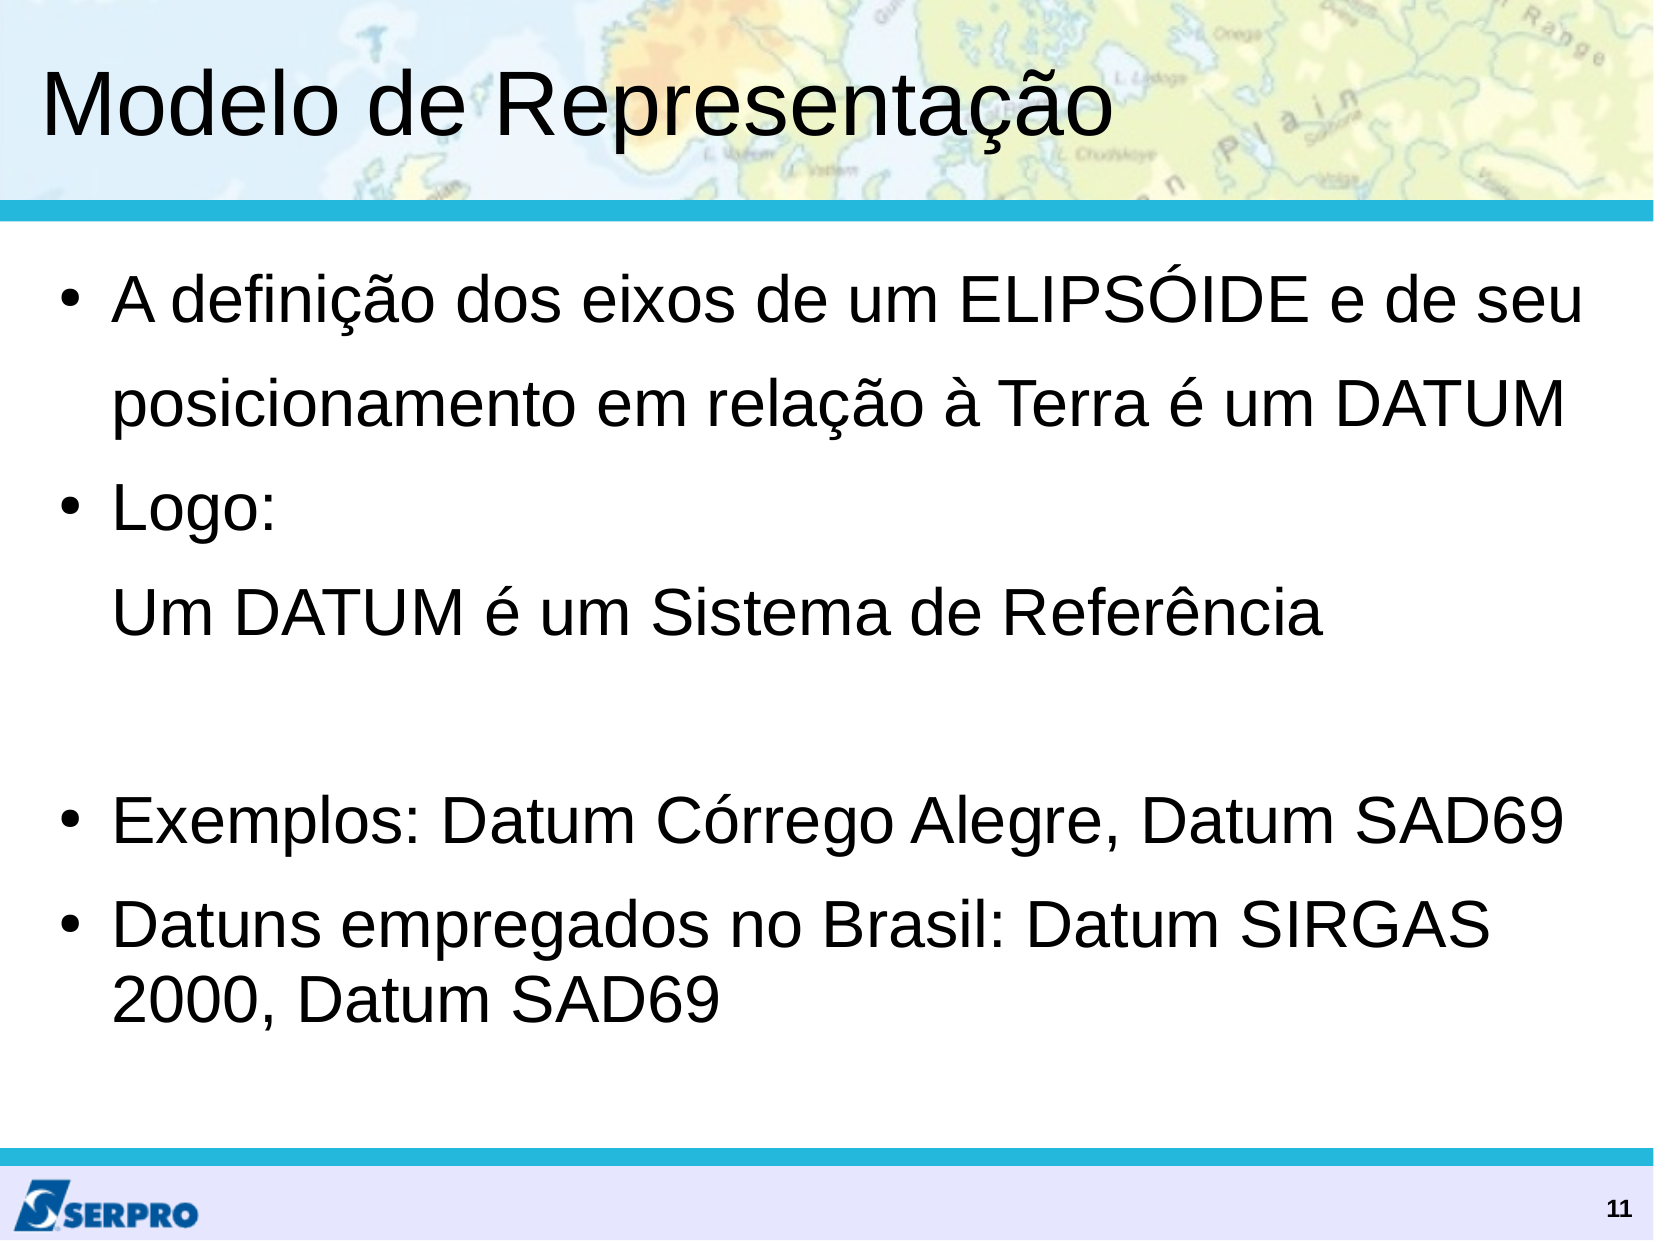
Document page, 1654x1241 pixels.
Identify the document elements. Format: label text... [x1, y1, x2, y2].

picture [10, 1177, 201, 1235]
title Modelo de Representação [40, 49, 1614, 159]
list A definição dos eixos de um ELIPSÓIDE e de seu posicionamento em relação à Terra é um DATUM Logo: Um DATUM é um Sistema de Referência Exemplos: Datum Córrego Alegre, Datum SAD69 Datuns empregados no Brasil: Datum SIRGAS 2000, Datum SAD69 [40, 261, 1616, 1081]
